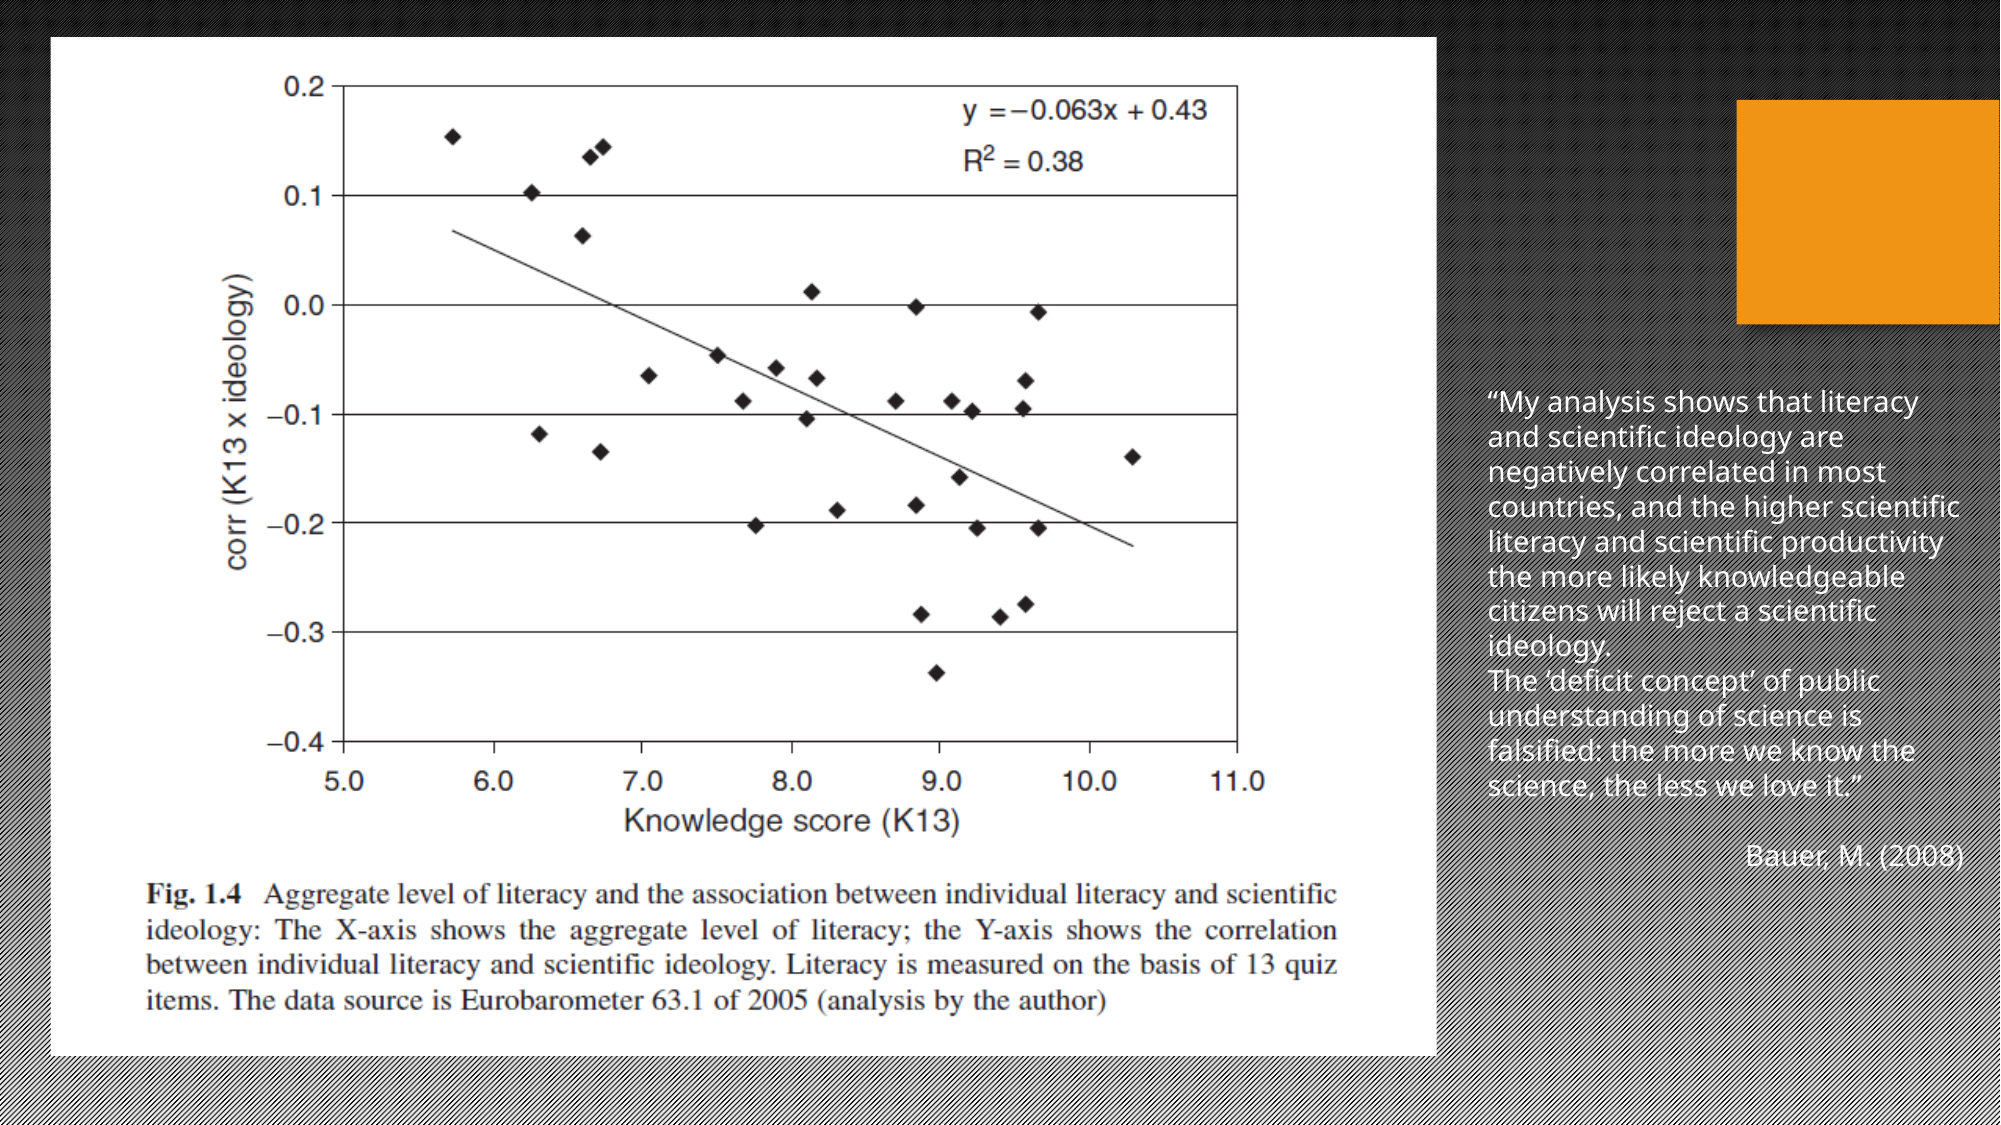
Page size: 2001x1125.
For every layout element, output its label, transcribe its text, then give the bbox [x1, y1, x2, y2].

picture [0, 0, 2000, 1125]
text_box “My analysis shows that literacy and scientific ideology are negatively correlated in most countries, and the higher scientific literacy and scientific productivity the more likely knowledgeable citizens will reject a scientific ideology. The ‘deficit concept’ of public understanding of science is falsified: the more we know the science, the less we love it.” Bauer, M. (2008) [1472, 375, 1979, 880]
